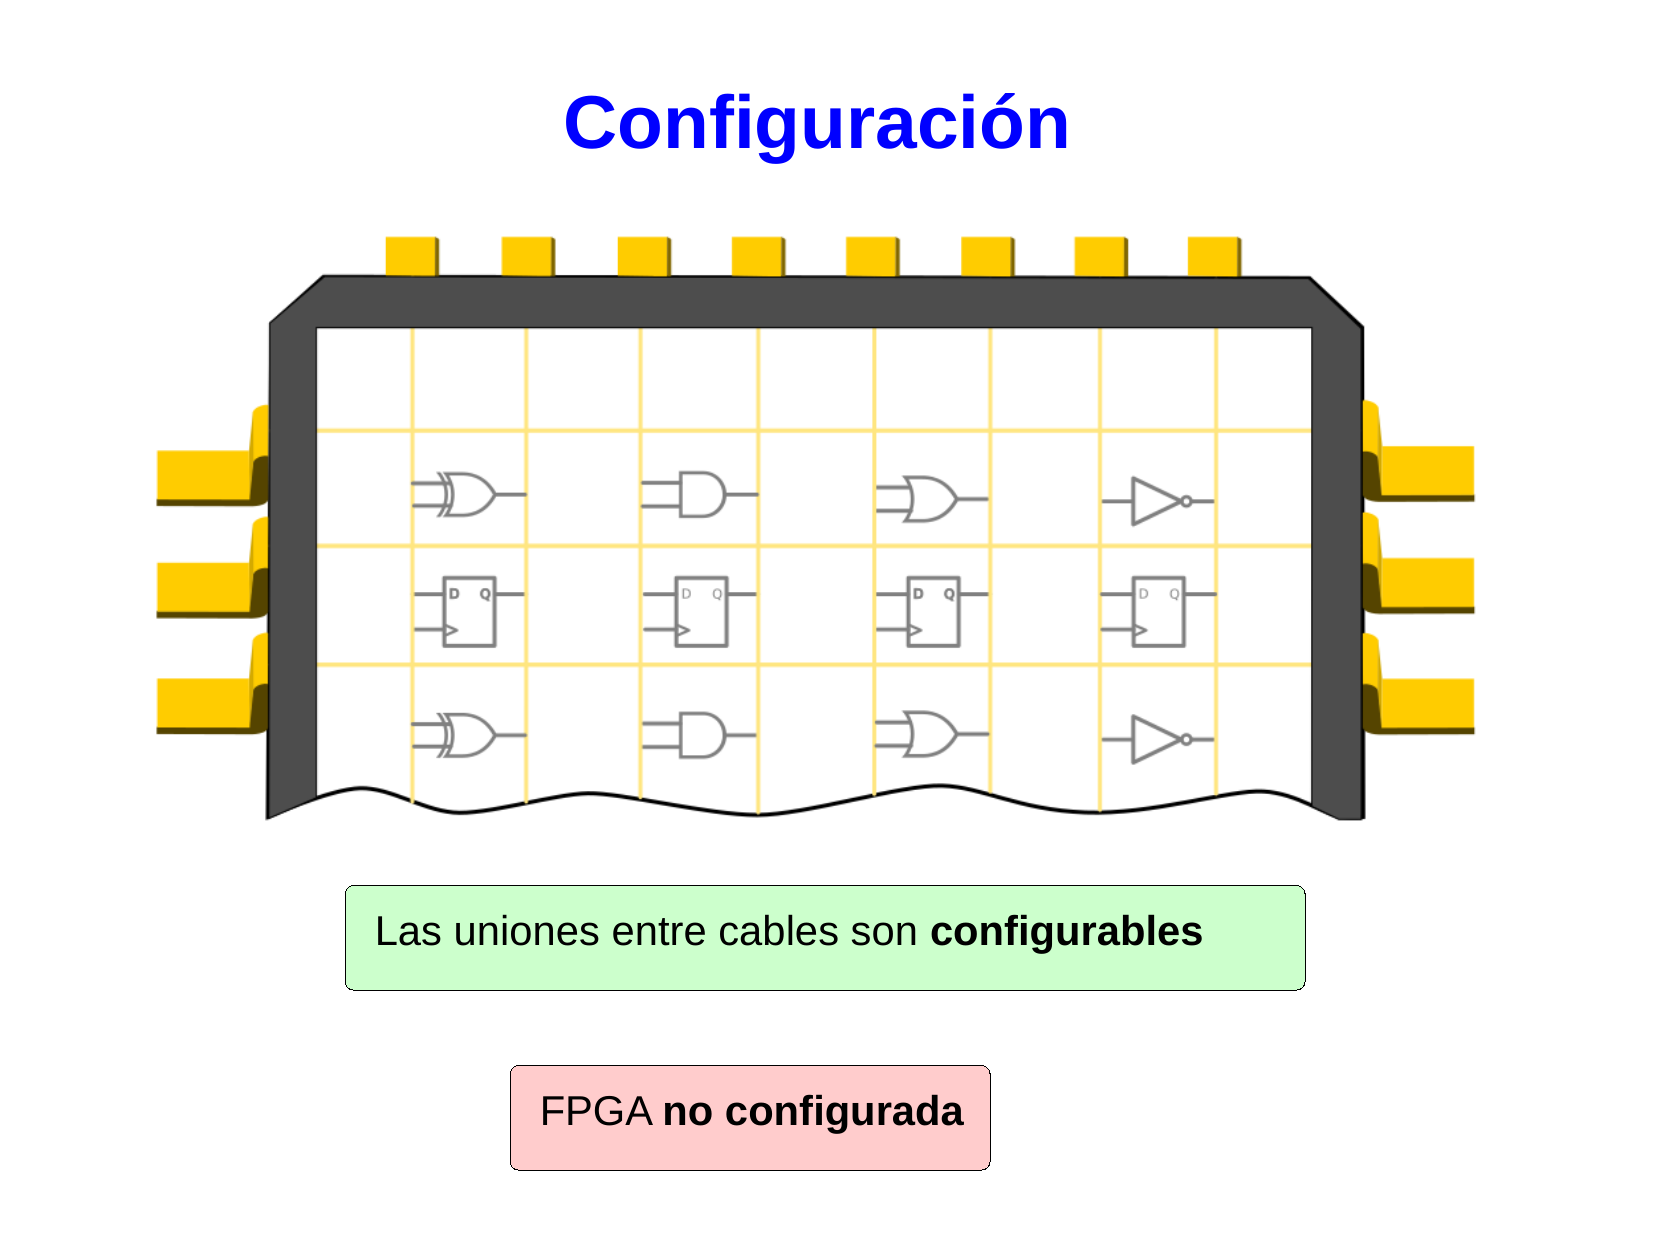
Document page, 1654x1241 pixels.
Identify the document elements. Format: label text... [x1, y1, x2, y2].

text_box [510, 1065, 991, 1171]
text_box [345, 885, 1306, 991]
text_box Configuración [90, 73, 1546, 211]
text_box FPGA no configurada [525, 1080, 991, 1156]
picture [150, 201, 1485, 856]
text_box Las uniones entre cables son configurables [360, 900, 1306, 1008]
